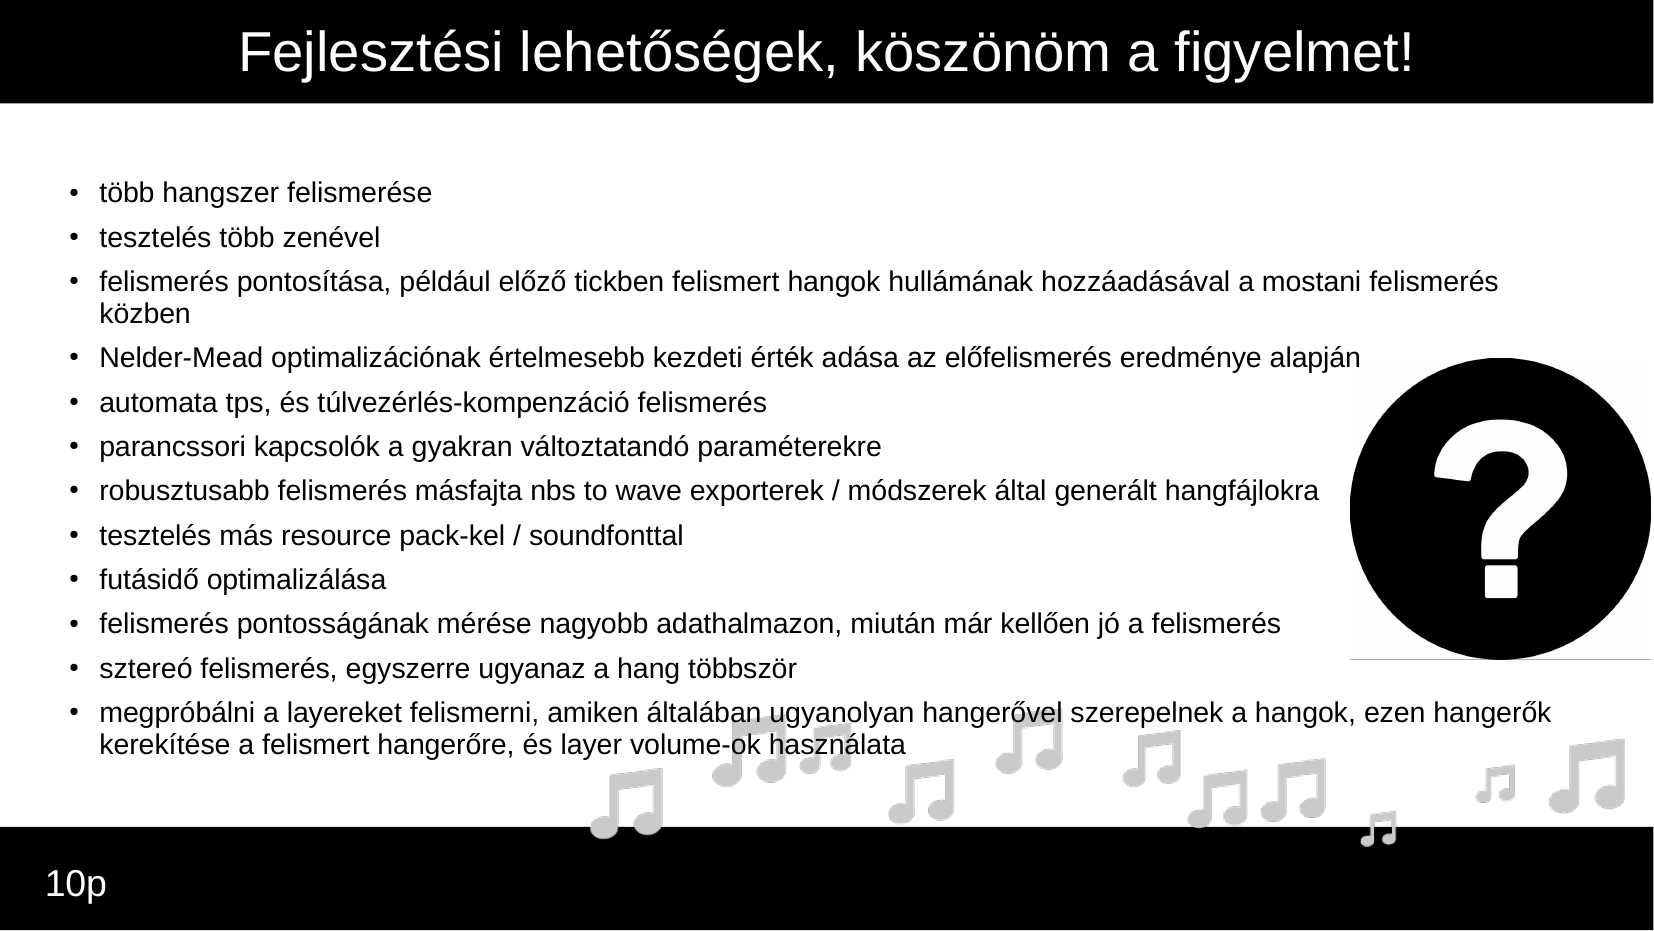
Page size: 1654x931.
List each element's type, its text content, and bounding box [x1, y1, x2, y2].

picture [1595, 358, 1651, 661]
text_box 10p [30, 855, 136, 931]
list több hangszer felismerése tesztelés több zenével felismerés pontosítása, például előző tickben felismert hangok hullámának hozzáadásával a mostani felismerés közben Nelder-Mead optimalizációnak értelmesebb kezdeti érték adása az előfelismerés eredménye alapján automata tps, és túlvezérlés-kompenzáció felismerés parancssori kapcsolók a gyakran változtatandó paraméterekre robusztusabb felismerés másfajta nbs to wave exporterek / módszerek által generált hangfájlokra tesztelés más resource pack-kel / soundfonttal futásidő optimalizálása felismerés pontosságának mérése nagyobb adathalmazon, miután már kellően jó a felismerés sztereó felismerés, egyszerre ugyanaz a hang többször megpróbálni a layereket felismerni, amiken általában ugyanolyan hangerővel szerepelnek a hangok, ezen hangerők kerekítése a felismert hangerőre, és layer volume-ok használata [59, 177, 1595, 768]
title Fejlesztési lehetőségek, köszönöm a figyelmet! [59, 6, 1595, 98]
